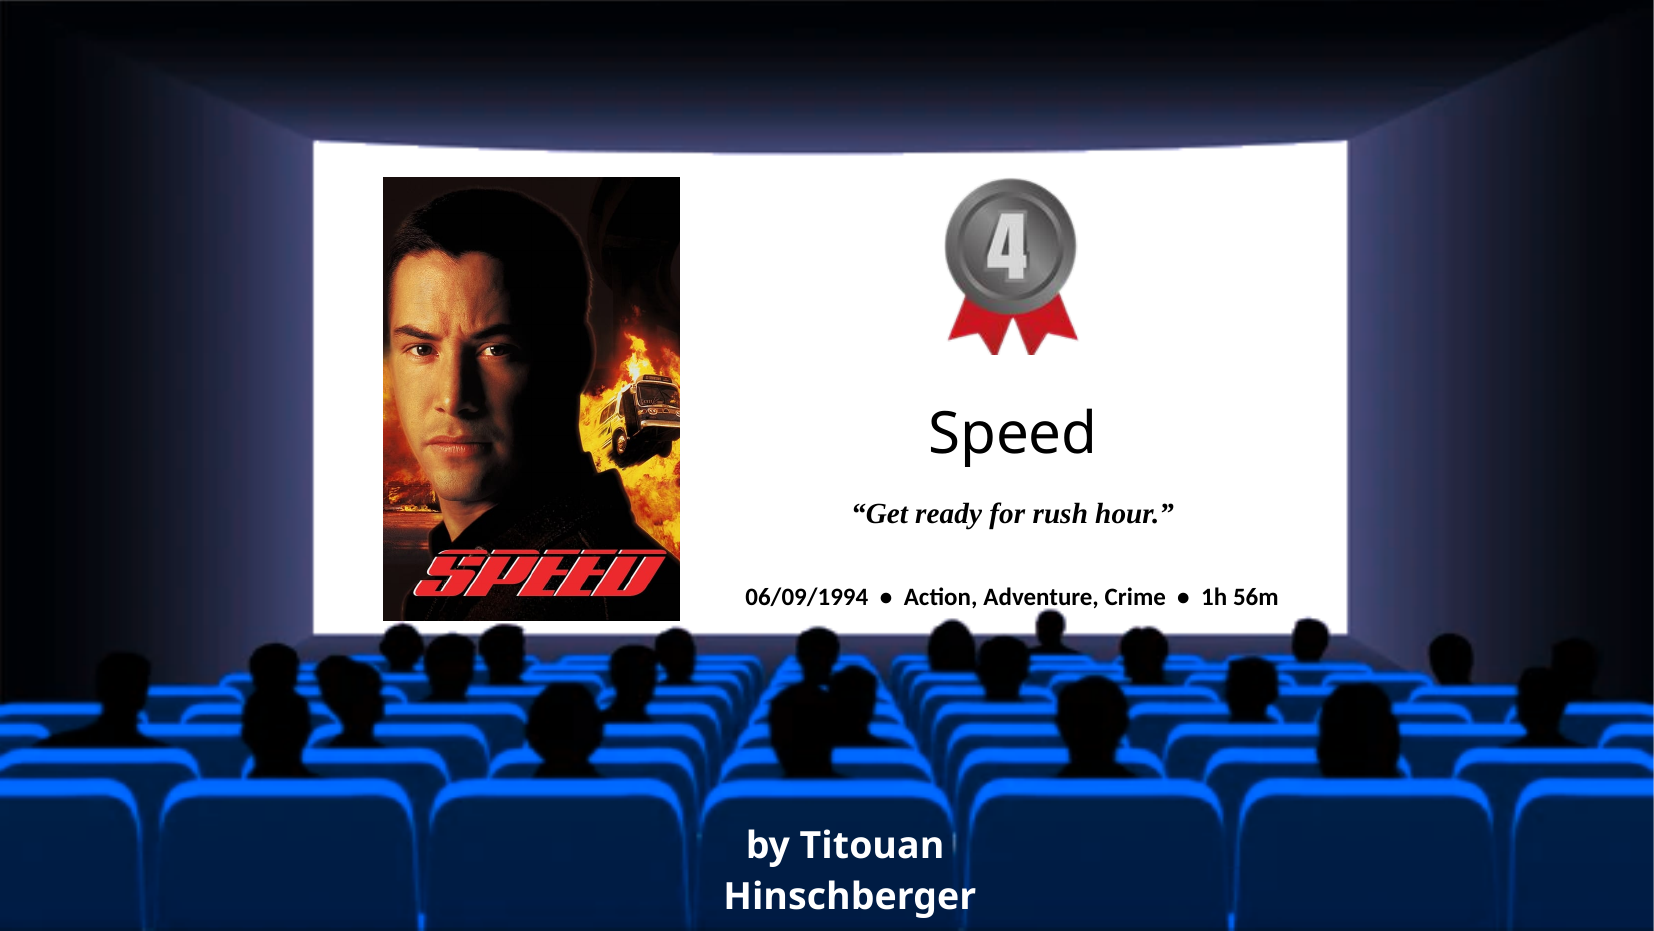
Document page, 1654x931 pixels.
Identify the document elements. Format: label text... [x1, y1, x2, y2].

text_box Speed [685, 383, 1341, 470]
text_box “Get ready for rush hour.” [685, 490, 1341, 538]
picture [0, 0, 1654, 931]
text_box 06/09/1994 • Action, Adventure, Crime • 1h 56m [680, 578, 1347, 619]
